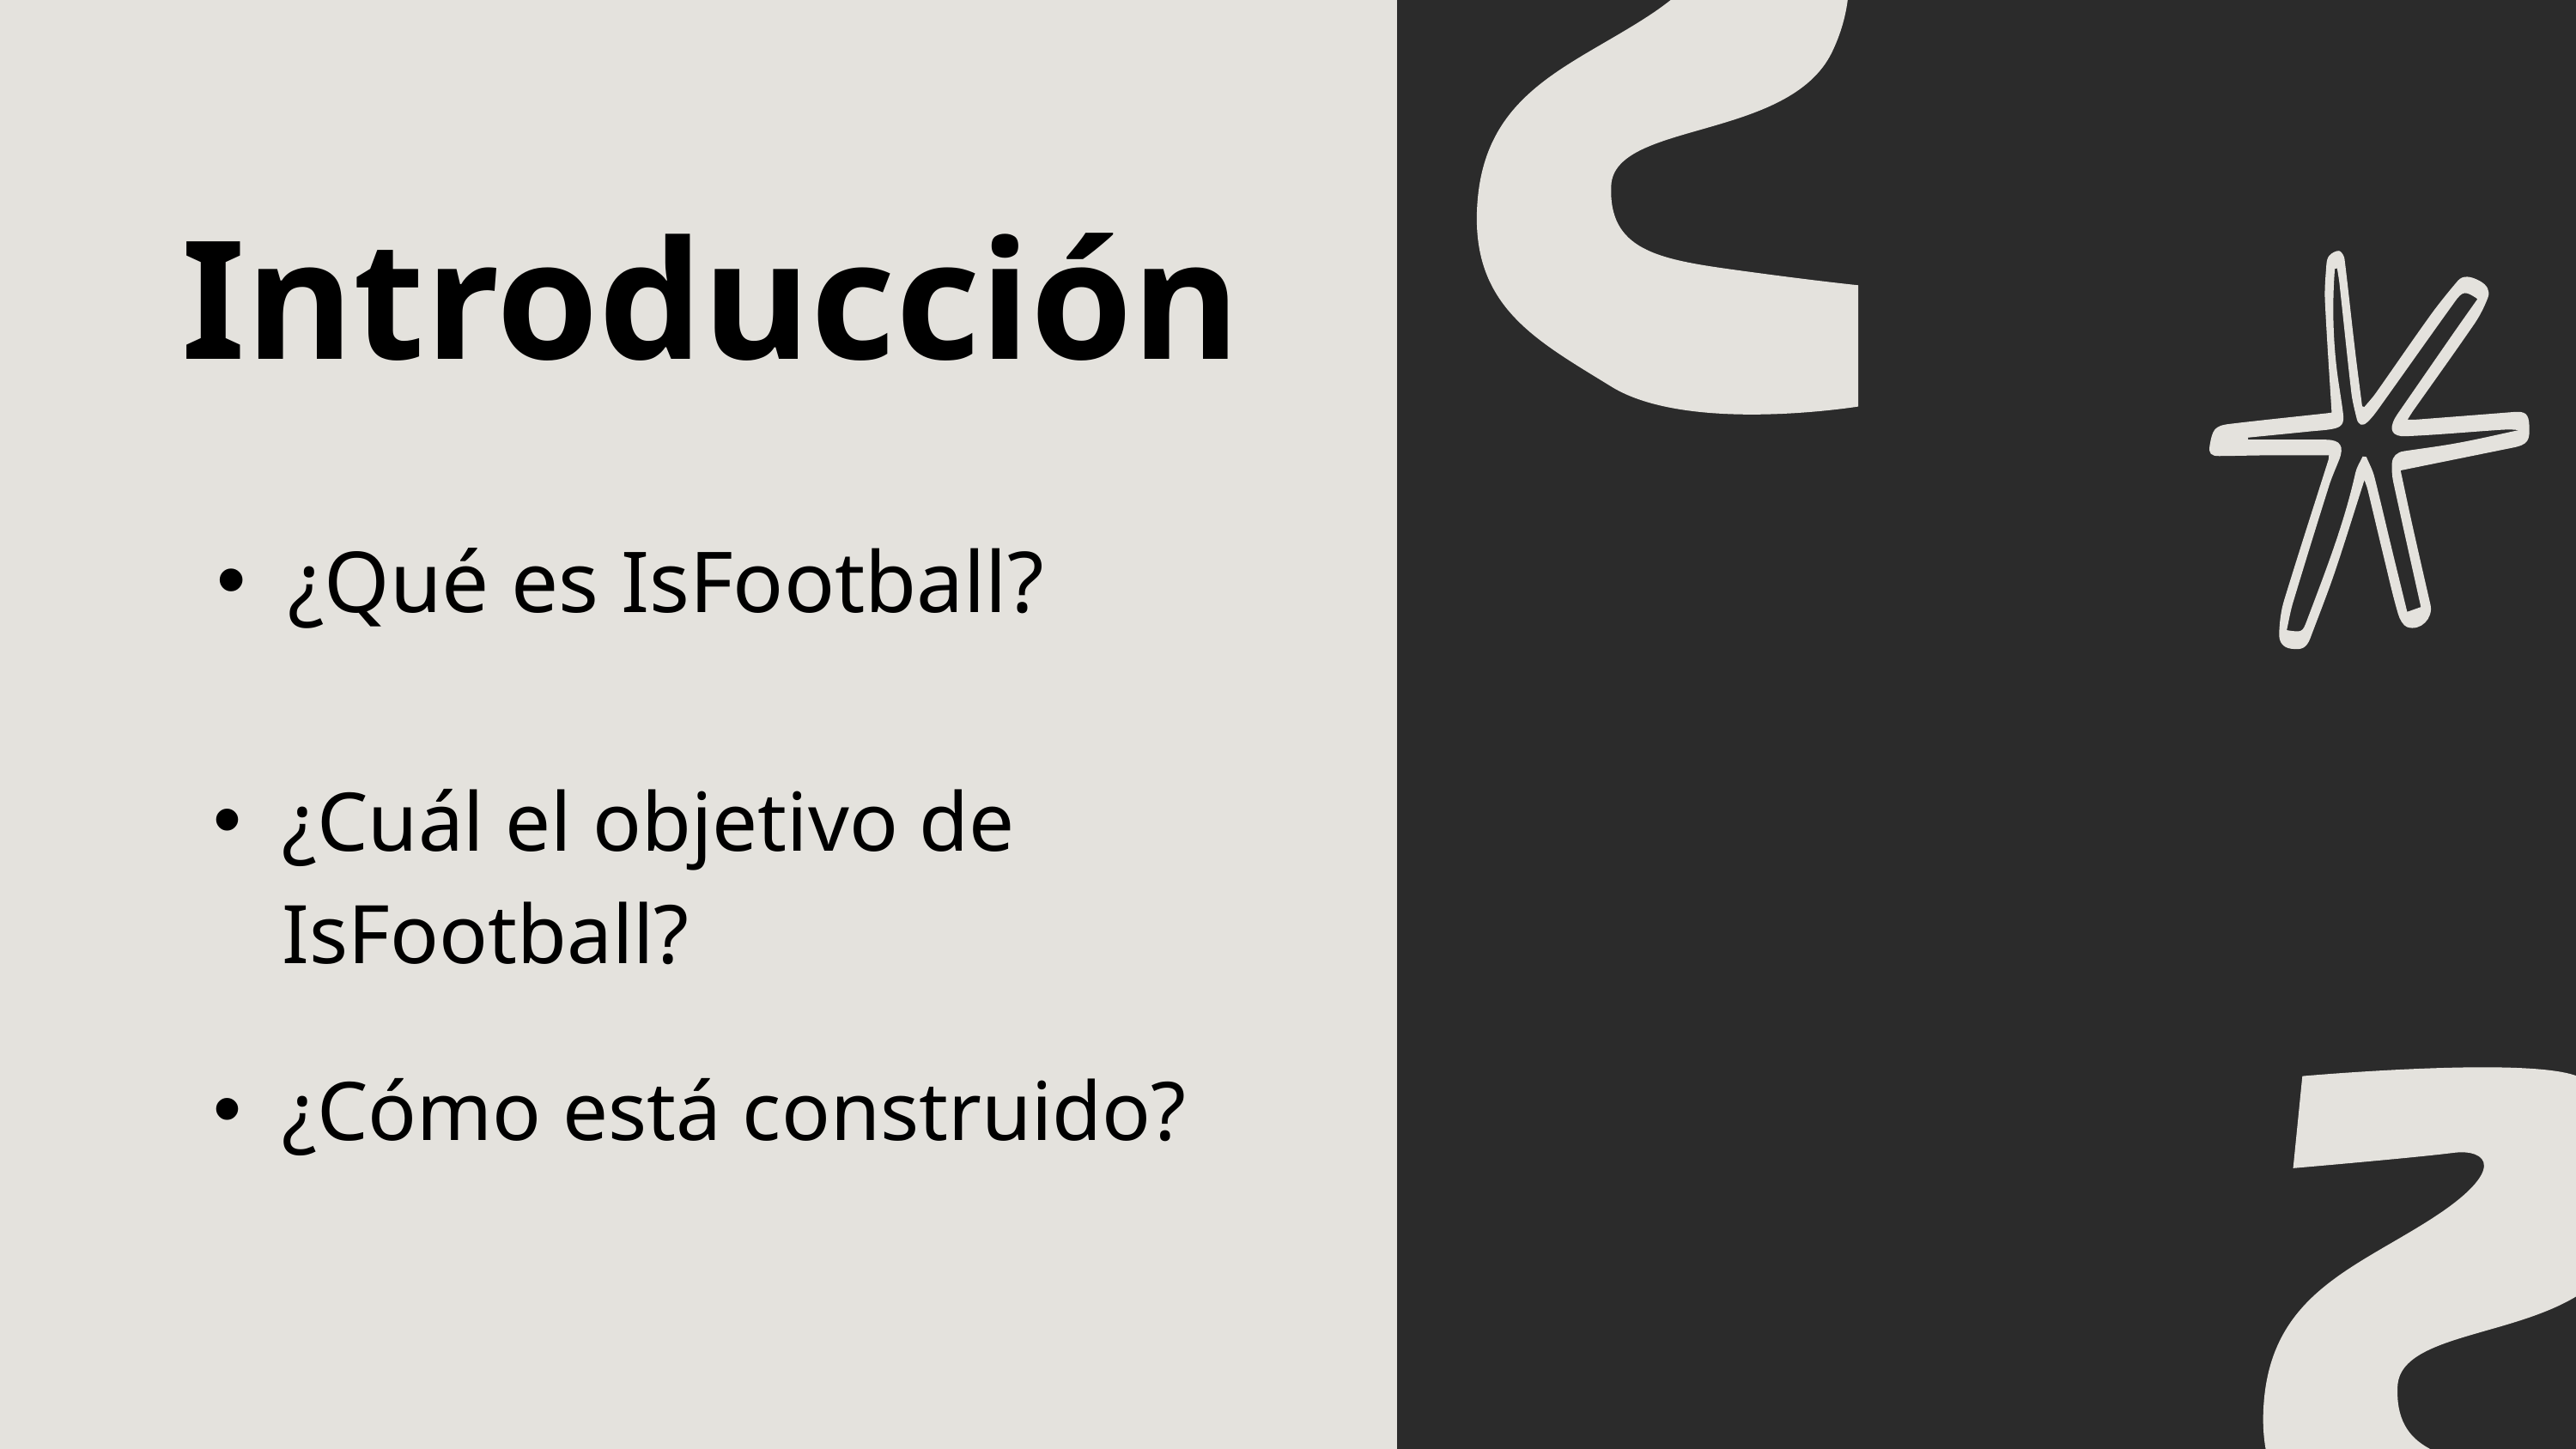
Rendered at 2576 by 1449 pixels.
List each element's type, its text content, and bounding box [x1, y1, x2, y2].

text_box ¿Cuál el objetivo de IsFootball? [144, 754, 1246, 980]
text_box ¿Qué es IsFootball? [144, 512, 1141, 630]
text_box Introducción [166, 161, 1256, 392]
text_box [1397, 0, 2576, 1449]
text_box ¿Cómo está construido? [144, 1043, 1246, 1157]
